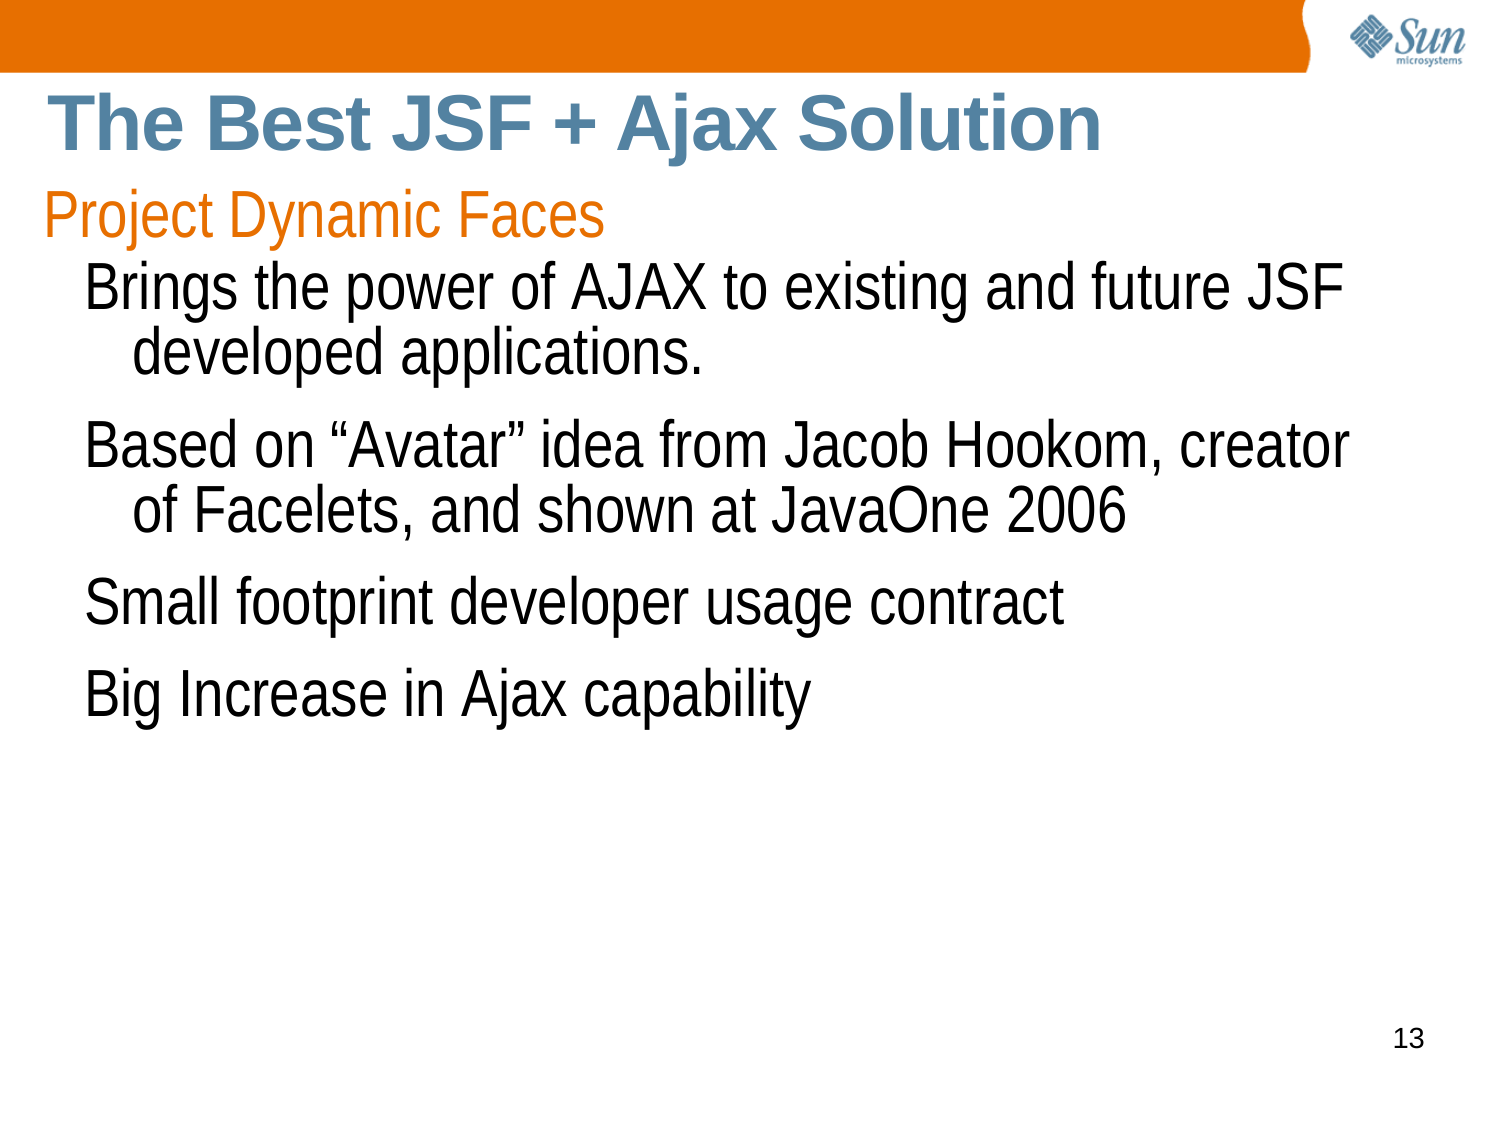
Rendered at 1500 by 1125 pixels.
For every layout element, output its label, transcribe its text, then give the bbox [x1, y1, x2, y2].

text_box Project Dynamic Faces [43, 185, 1311, 263]
picture [0, 0, 1500, 75]
title The Best JSF + Ajax Solution [48, 86, 1410, 191]
list Brings the power of AJAX to existing and future JSF developed applications. Based on “Avatar” idea from Jacob Hookom, creator of Facelets, and shown at JavaOne 2006 Small footprint developer usage contract Big Increase in Ajax capability [64, 257, 1402, 1017]
